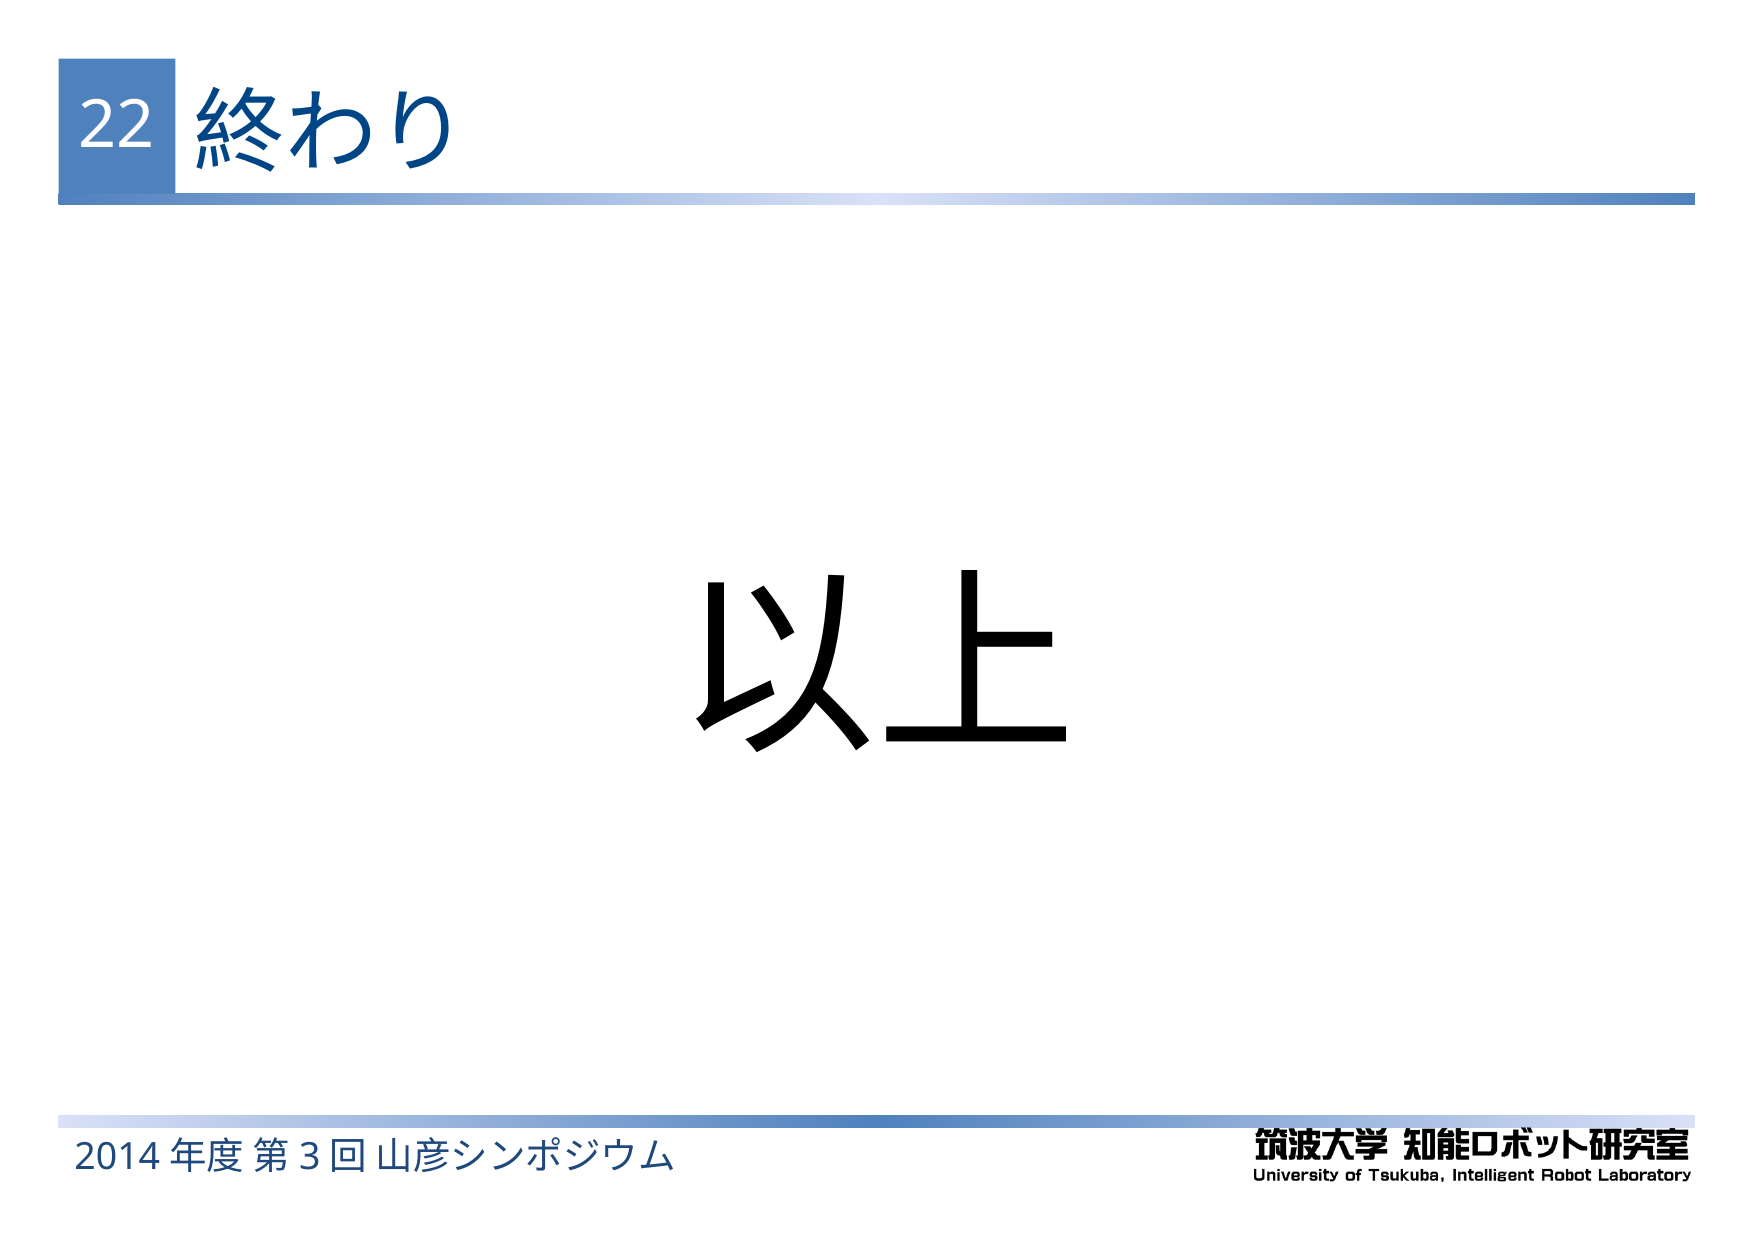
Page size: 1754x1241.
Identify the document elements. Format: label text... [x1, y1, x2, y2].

title 終わり [193, 61, 1651, 205]
picture [1252, 1127, 1691, 1182]
text_box 以上 [661, 496, 1092, 712]
